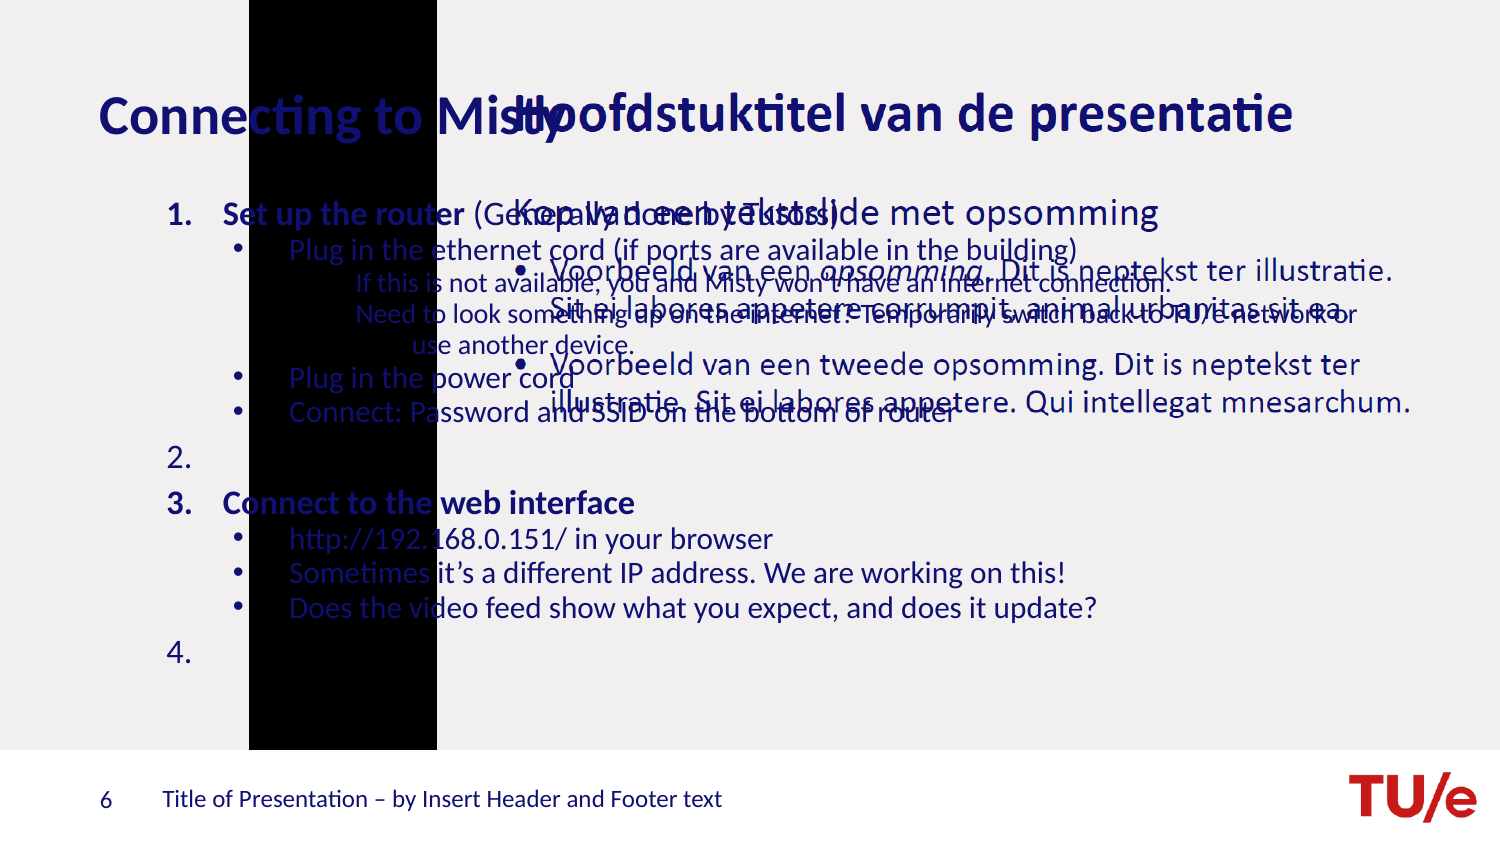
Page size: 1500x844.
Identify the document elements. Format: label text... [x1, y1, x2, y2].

text_box [100, 783, 199, 841]
list Set up the router (Generally done by Tutors) Plug in the ethernet cord (if ports are available in the building) If this is not available, you and Misty won’t have an internet connection. Need to look something up on the internet? Temporarily switch back to TU/e network or use another device. Plug in the power cord Connect: Password and SSID on the bottom of router Connect to the web interface http://192.168.0.151/ in your browser Sometimes it’s a different IP address. We are working on this! Does the video feed show what you expect, and does it update? [100, 194, 1400, 750]
title Connecting to Misty [99, 89, 1400, 155]
text_box Title of Presentation – by Insert Header and Footer text [162, 782, 1267, 841]
